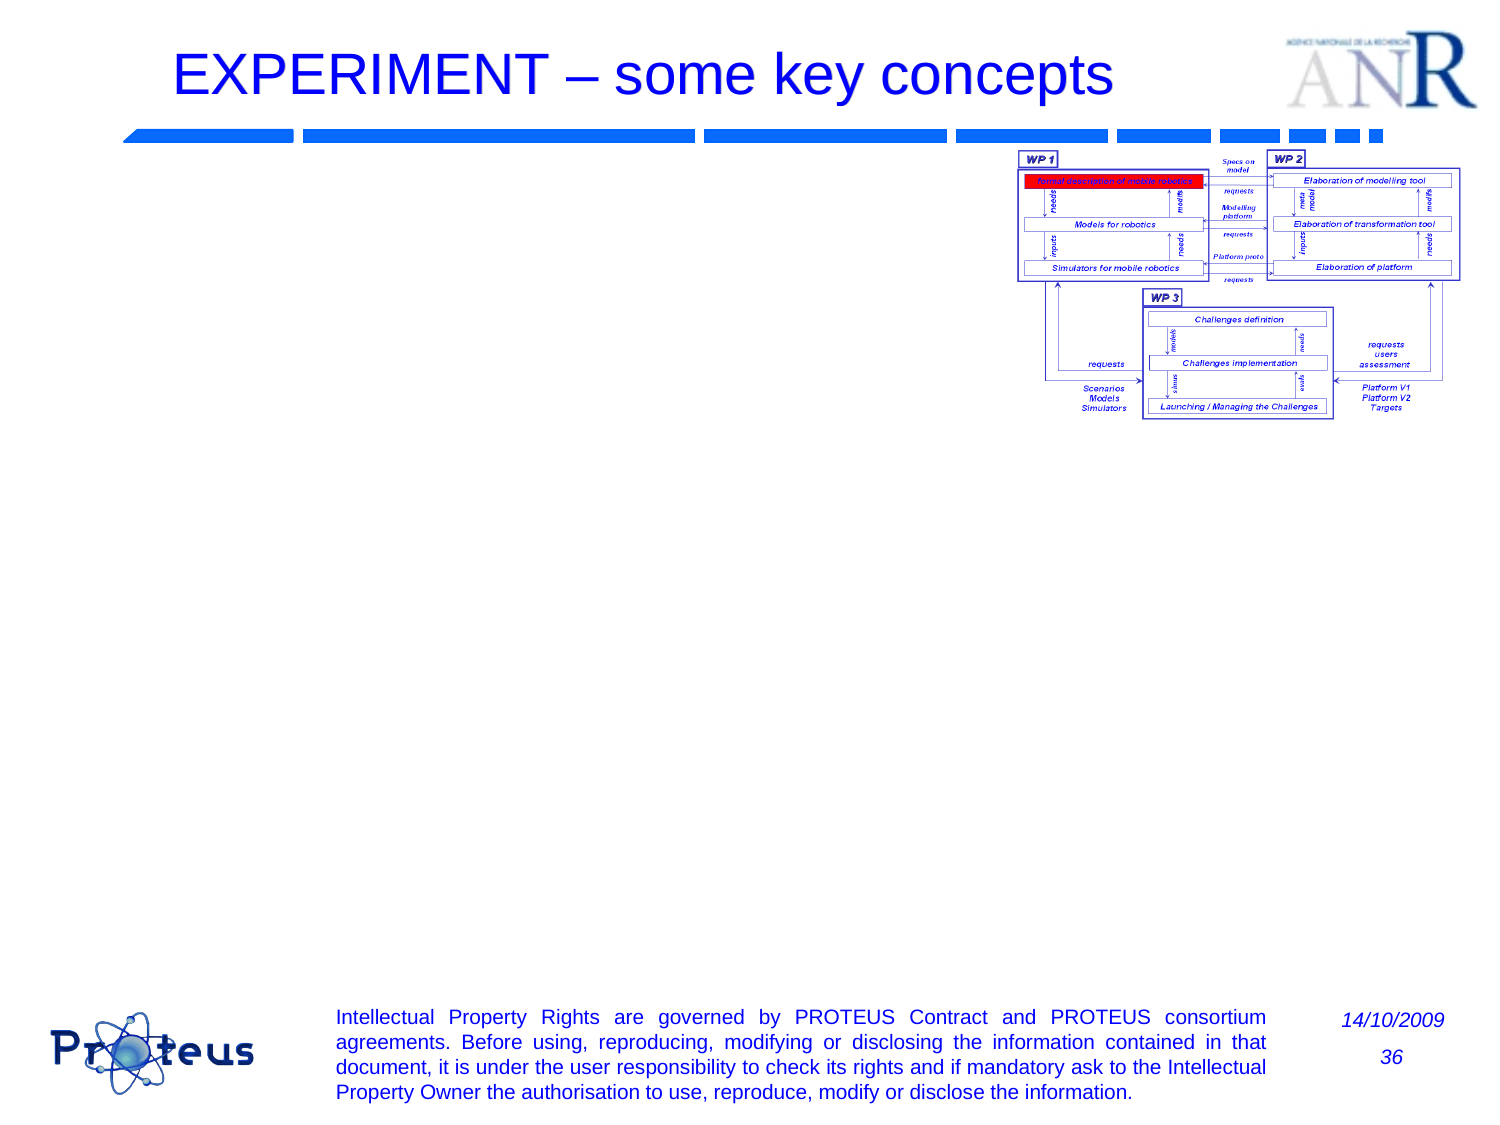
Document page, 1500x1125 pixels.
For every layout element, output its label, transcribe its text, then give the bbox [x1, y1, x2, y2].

picture [35, 1003, 272, 1101]
title EXPERIMENT – some key concepts [23, 11, 1264, 130]
picture [1281, 27, 1484, 115]
picture [1017, 149, 1461, 420]
